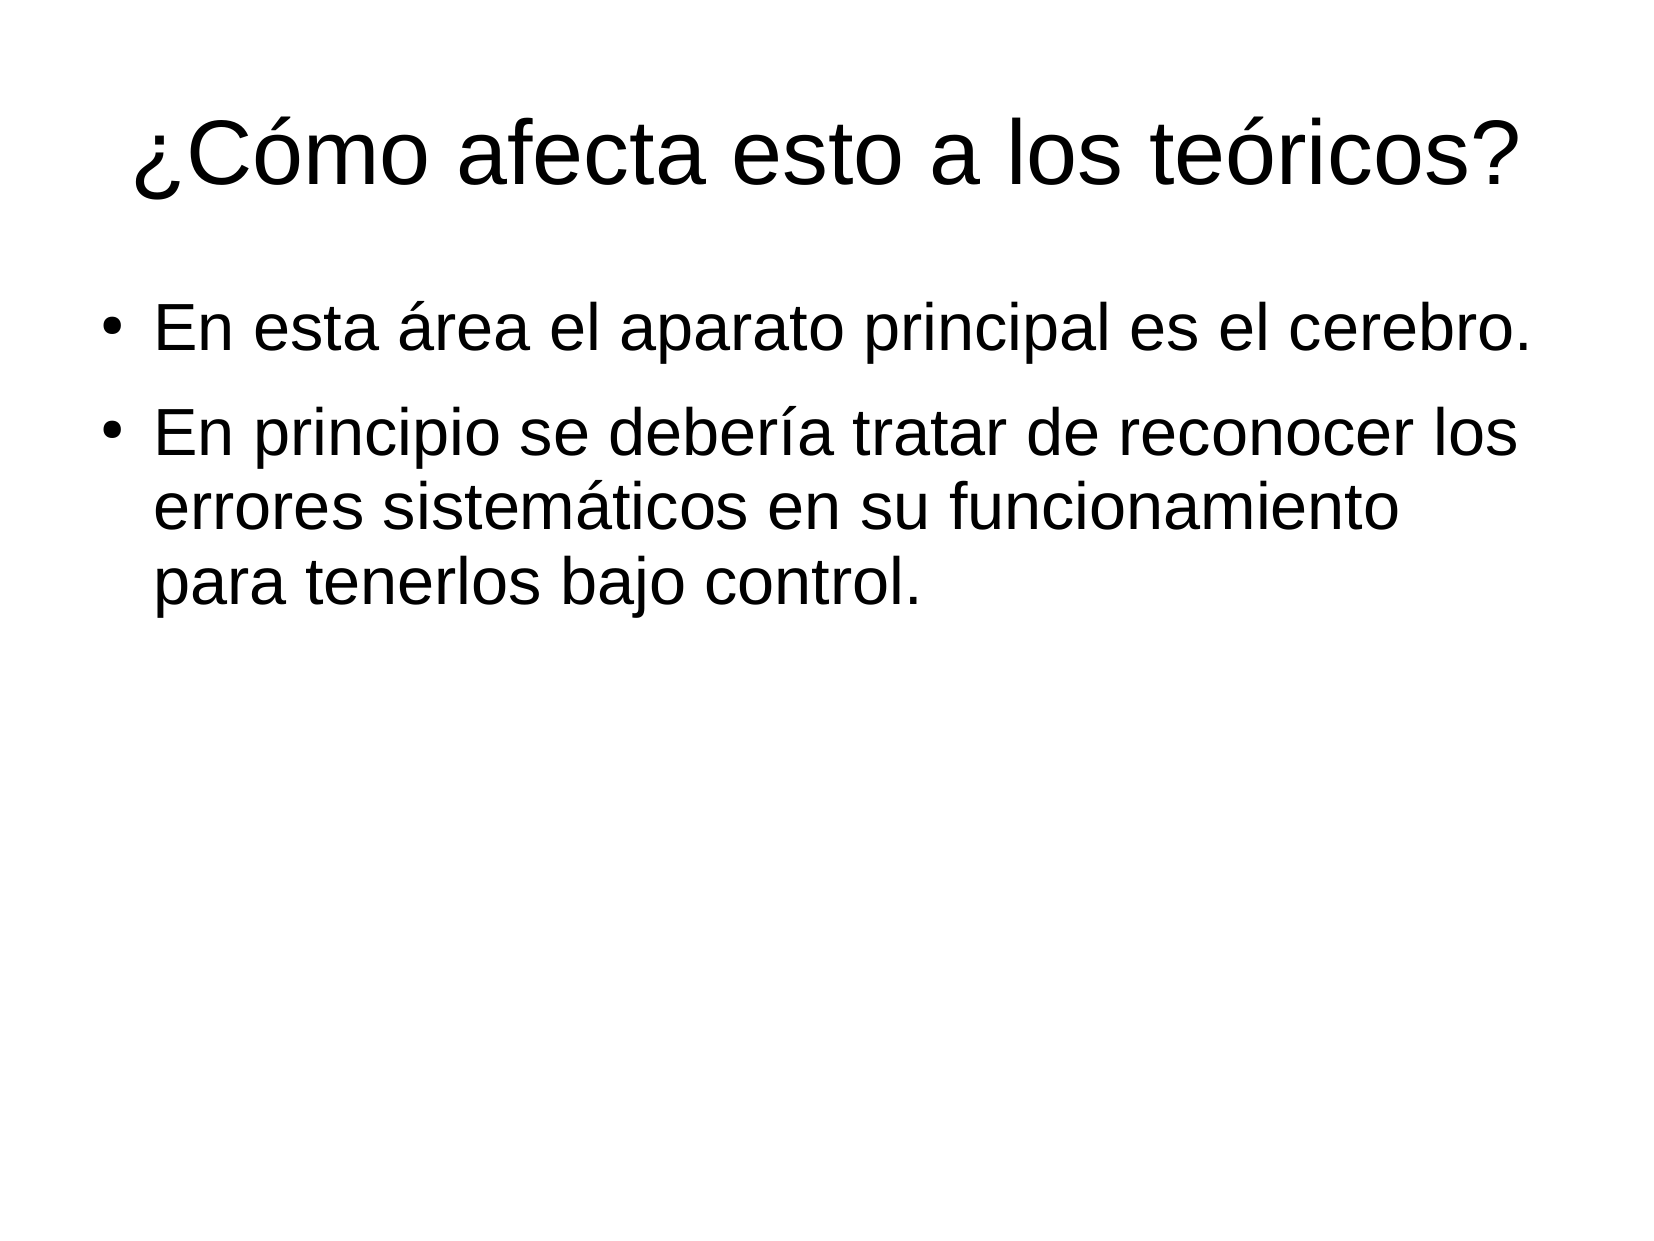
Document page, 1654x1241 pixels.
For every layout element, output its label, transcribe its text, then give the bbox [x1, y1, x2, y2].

list En esta área el aparato principal es el cerebro. En principio se debería tratar de reconocer los errores sistemáticos en su funcionamiento para tenerlos bajo control. [82, 290, 1538, 1010]
title ¿Cómo afecta esto a los teóricos? [82, 49, 1571, 257]
